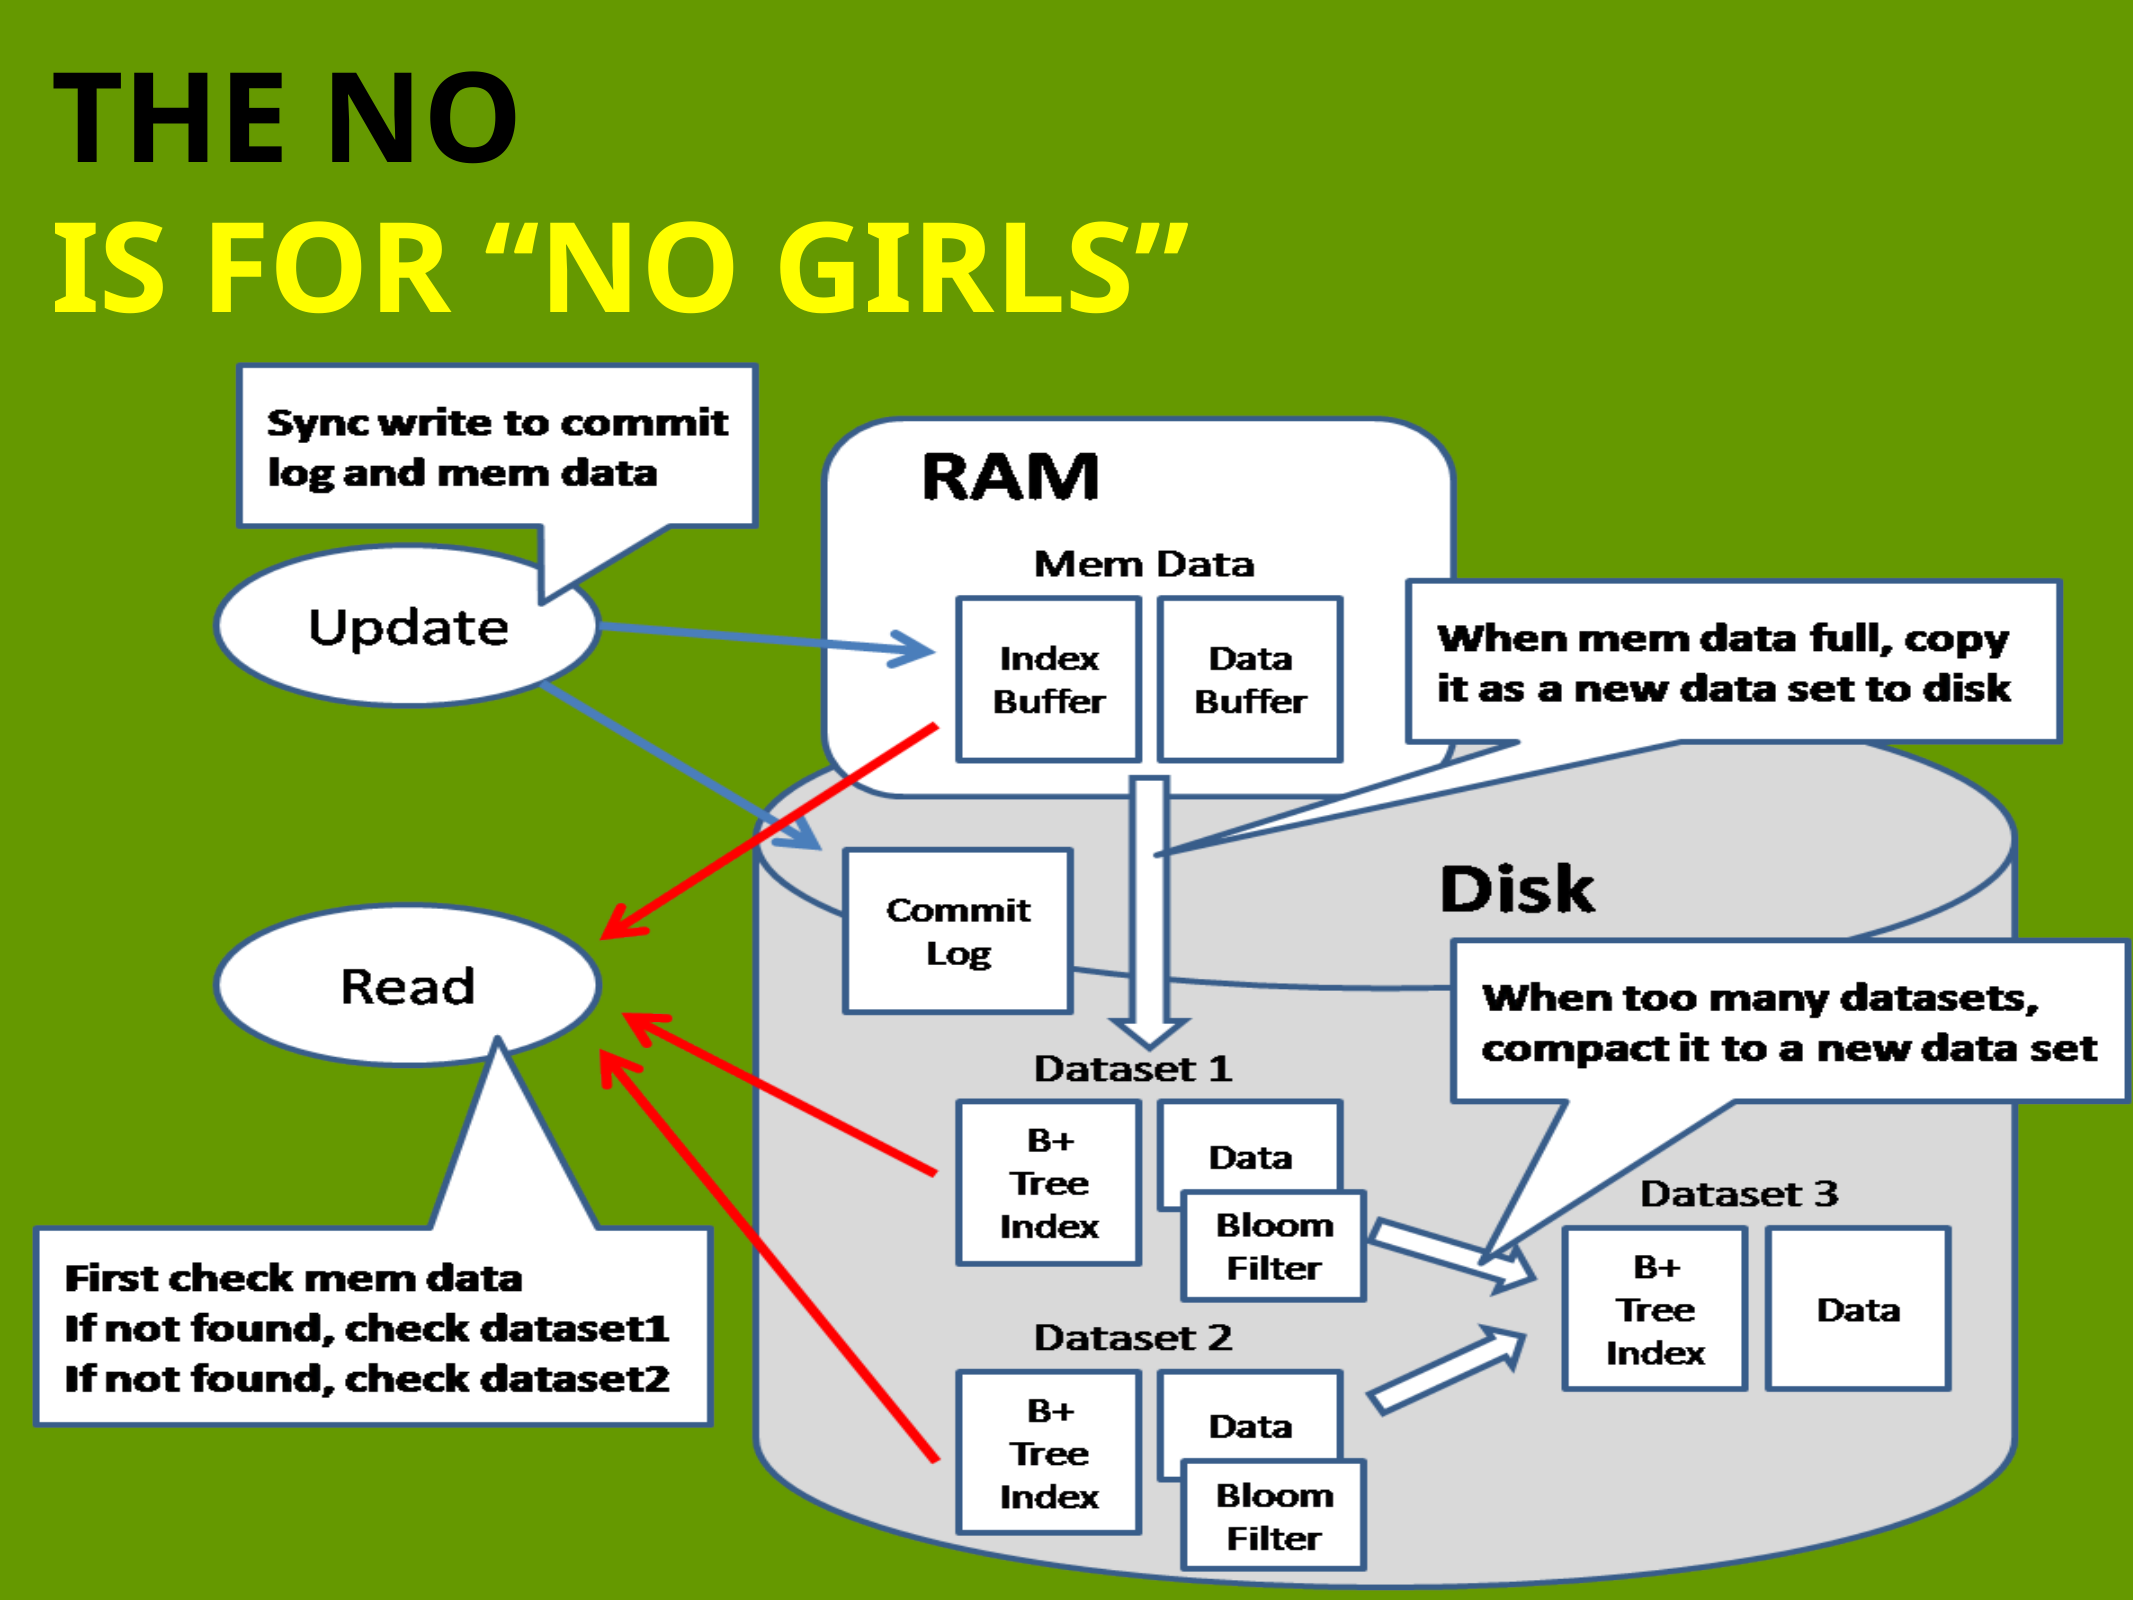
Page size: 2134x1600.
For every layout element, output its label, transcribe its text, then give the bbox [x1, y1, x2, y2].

picture [31, 361, 2134, 1592]
text_box THE NO IS FOR “NO GIRLS” [41, 37, 2063, 361]
